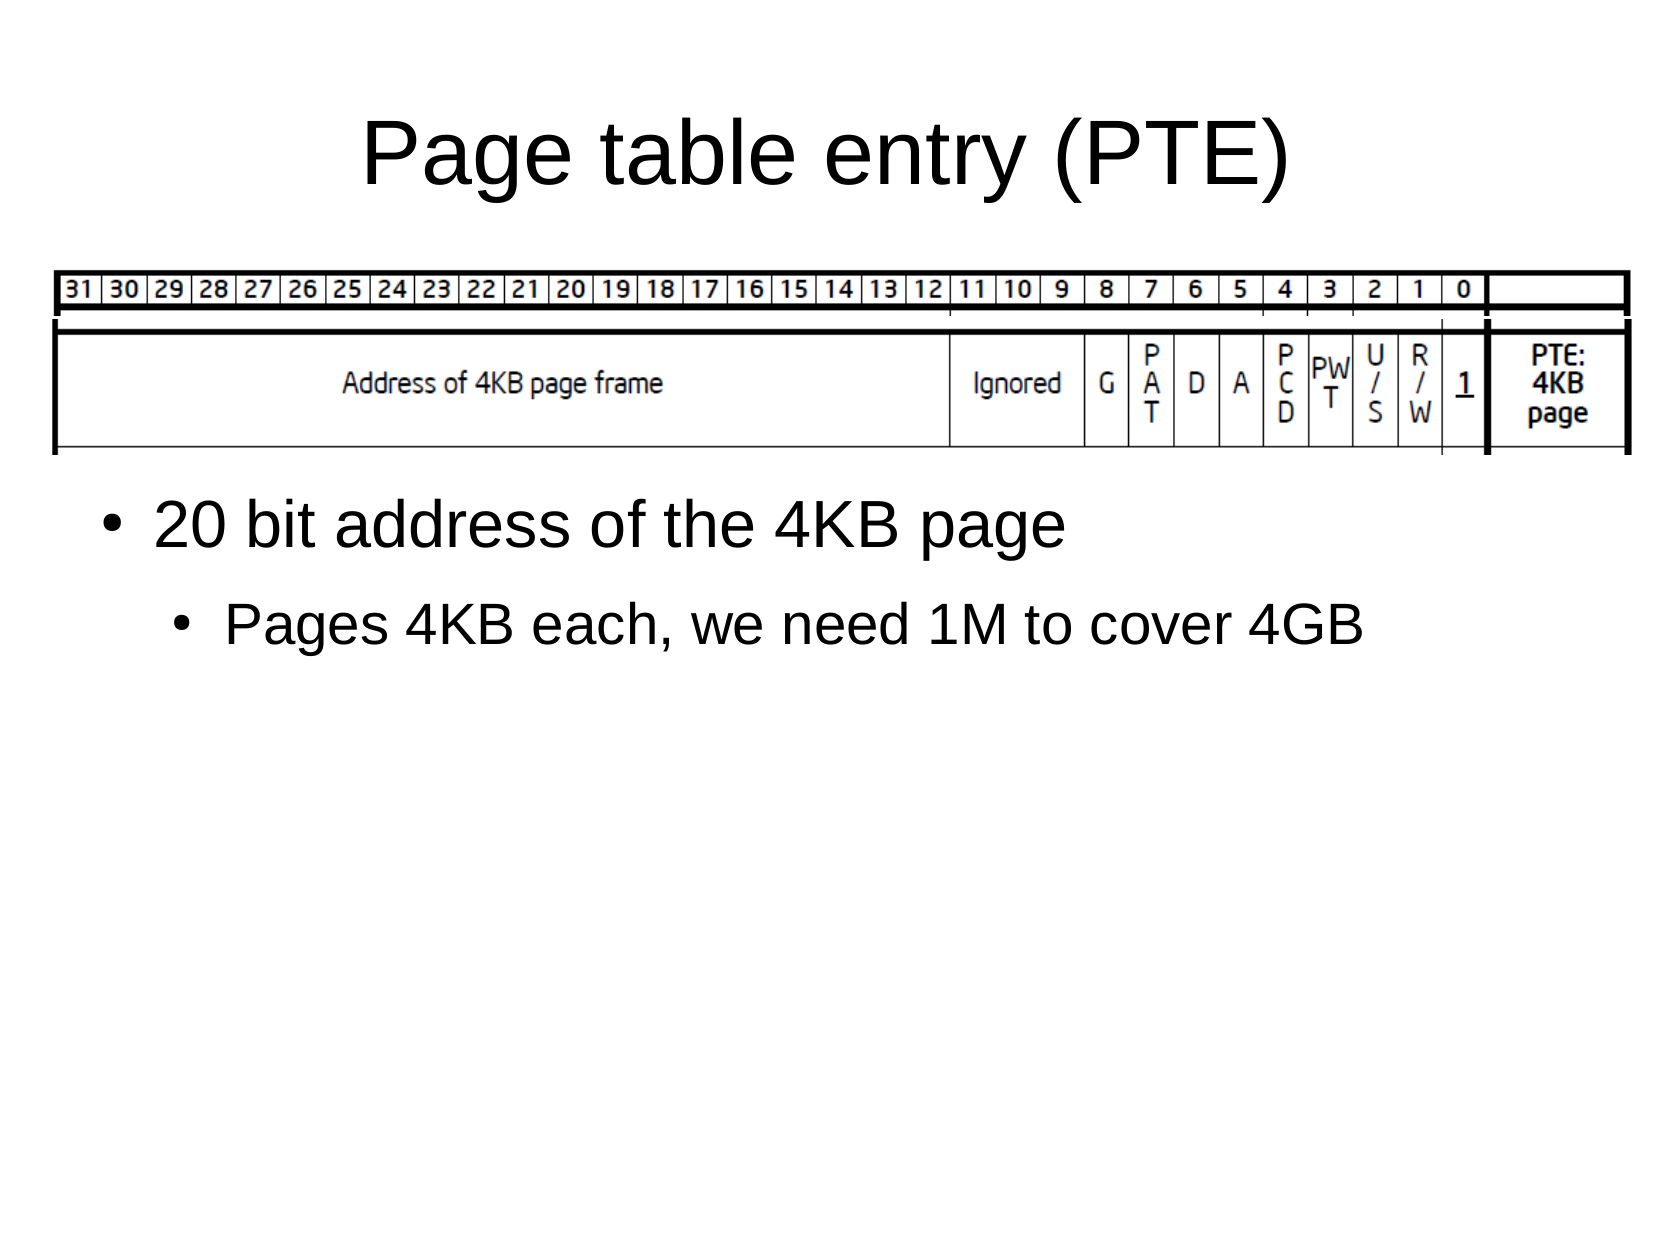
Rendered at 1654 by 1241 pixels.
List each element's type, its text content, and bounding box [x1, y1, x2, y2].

picture [42, 262, 1636, 316]
title Page table entry (PTE) [82, 49, 1571, 257]
picture [34, 319, 1646, 455]
list 20 bit address of the 4KB page Pages 4KB each, we need 1M to cover 4GB [82, 487, 1571, 1126]
